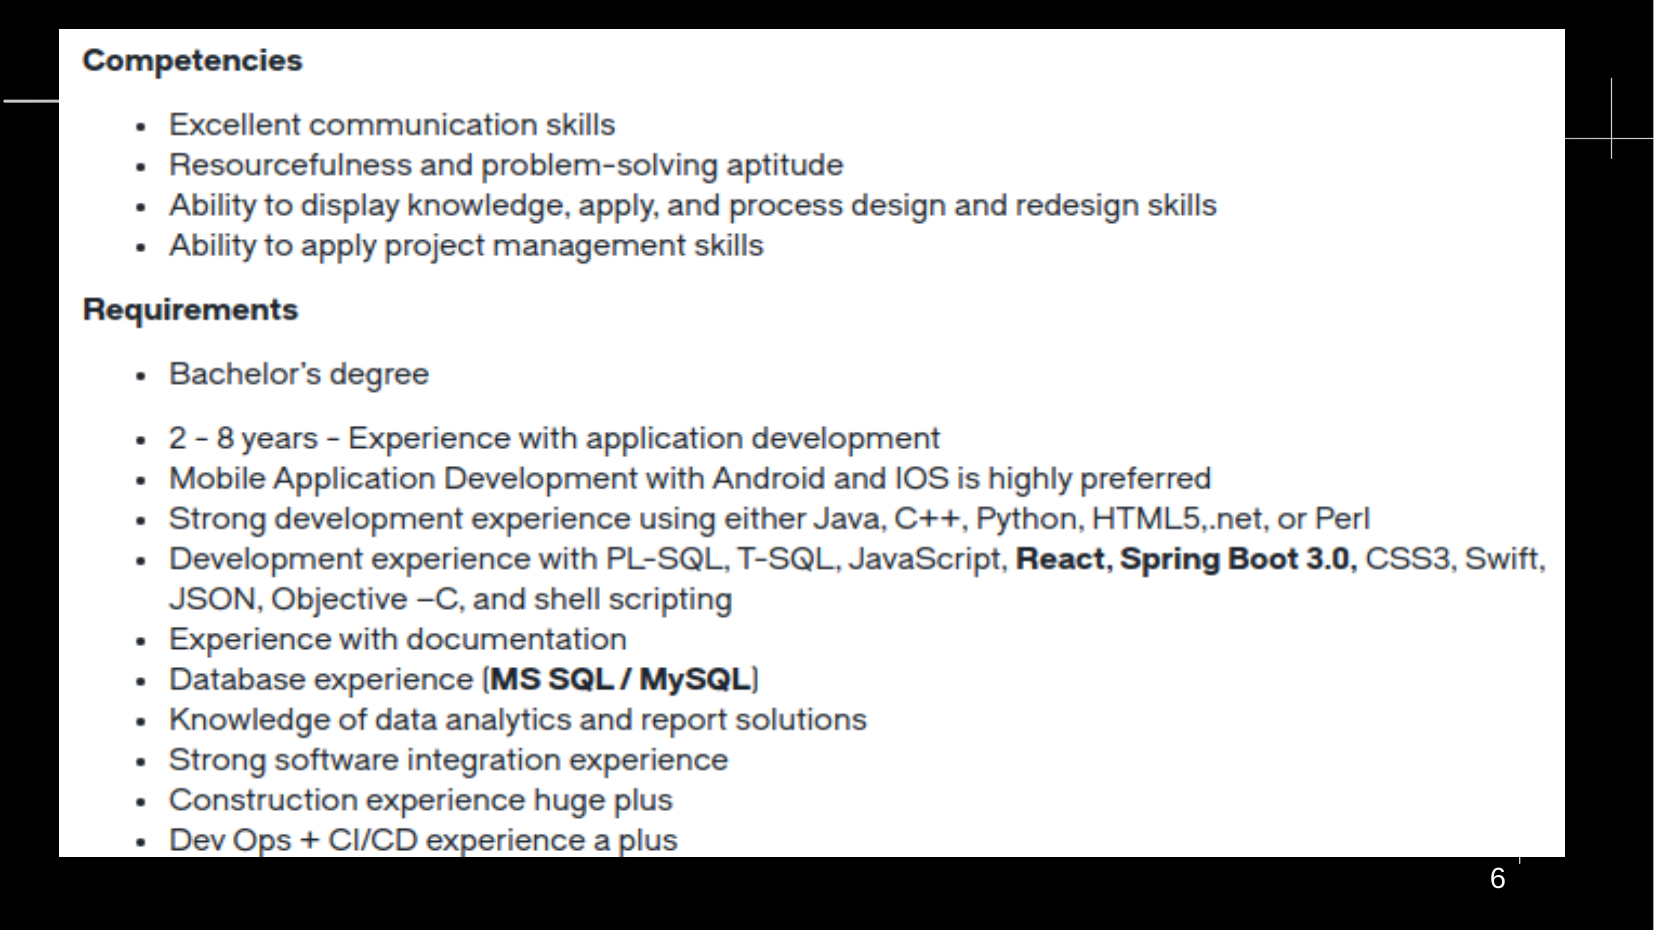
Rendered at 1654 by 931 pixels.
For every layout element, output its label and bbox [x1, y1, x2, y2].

picture [59, 29, 1565, 857]
